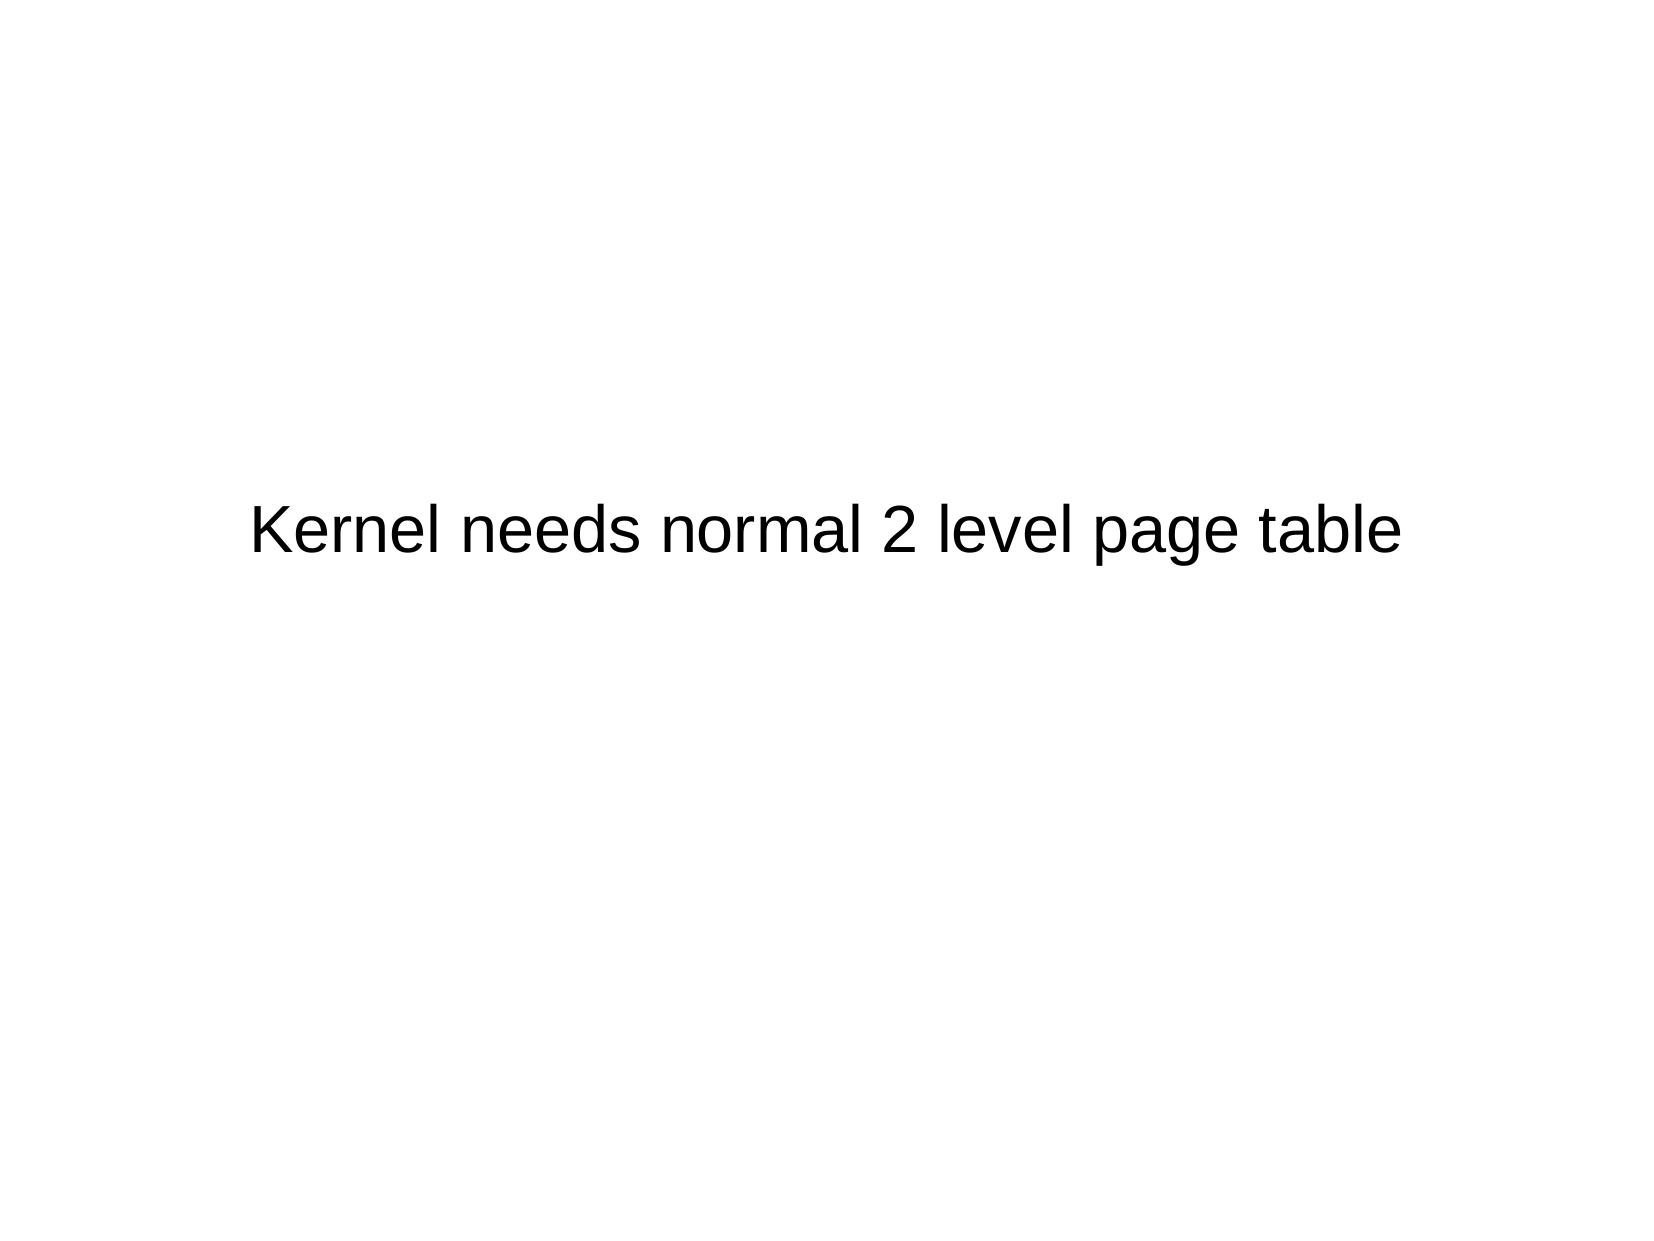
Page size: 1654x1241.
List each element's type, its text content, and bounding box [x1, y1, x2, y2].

subtitle Kernel needs normal 2 level page table [82, 49, 1571, 1010]
